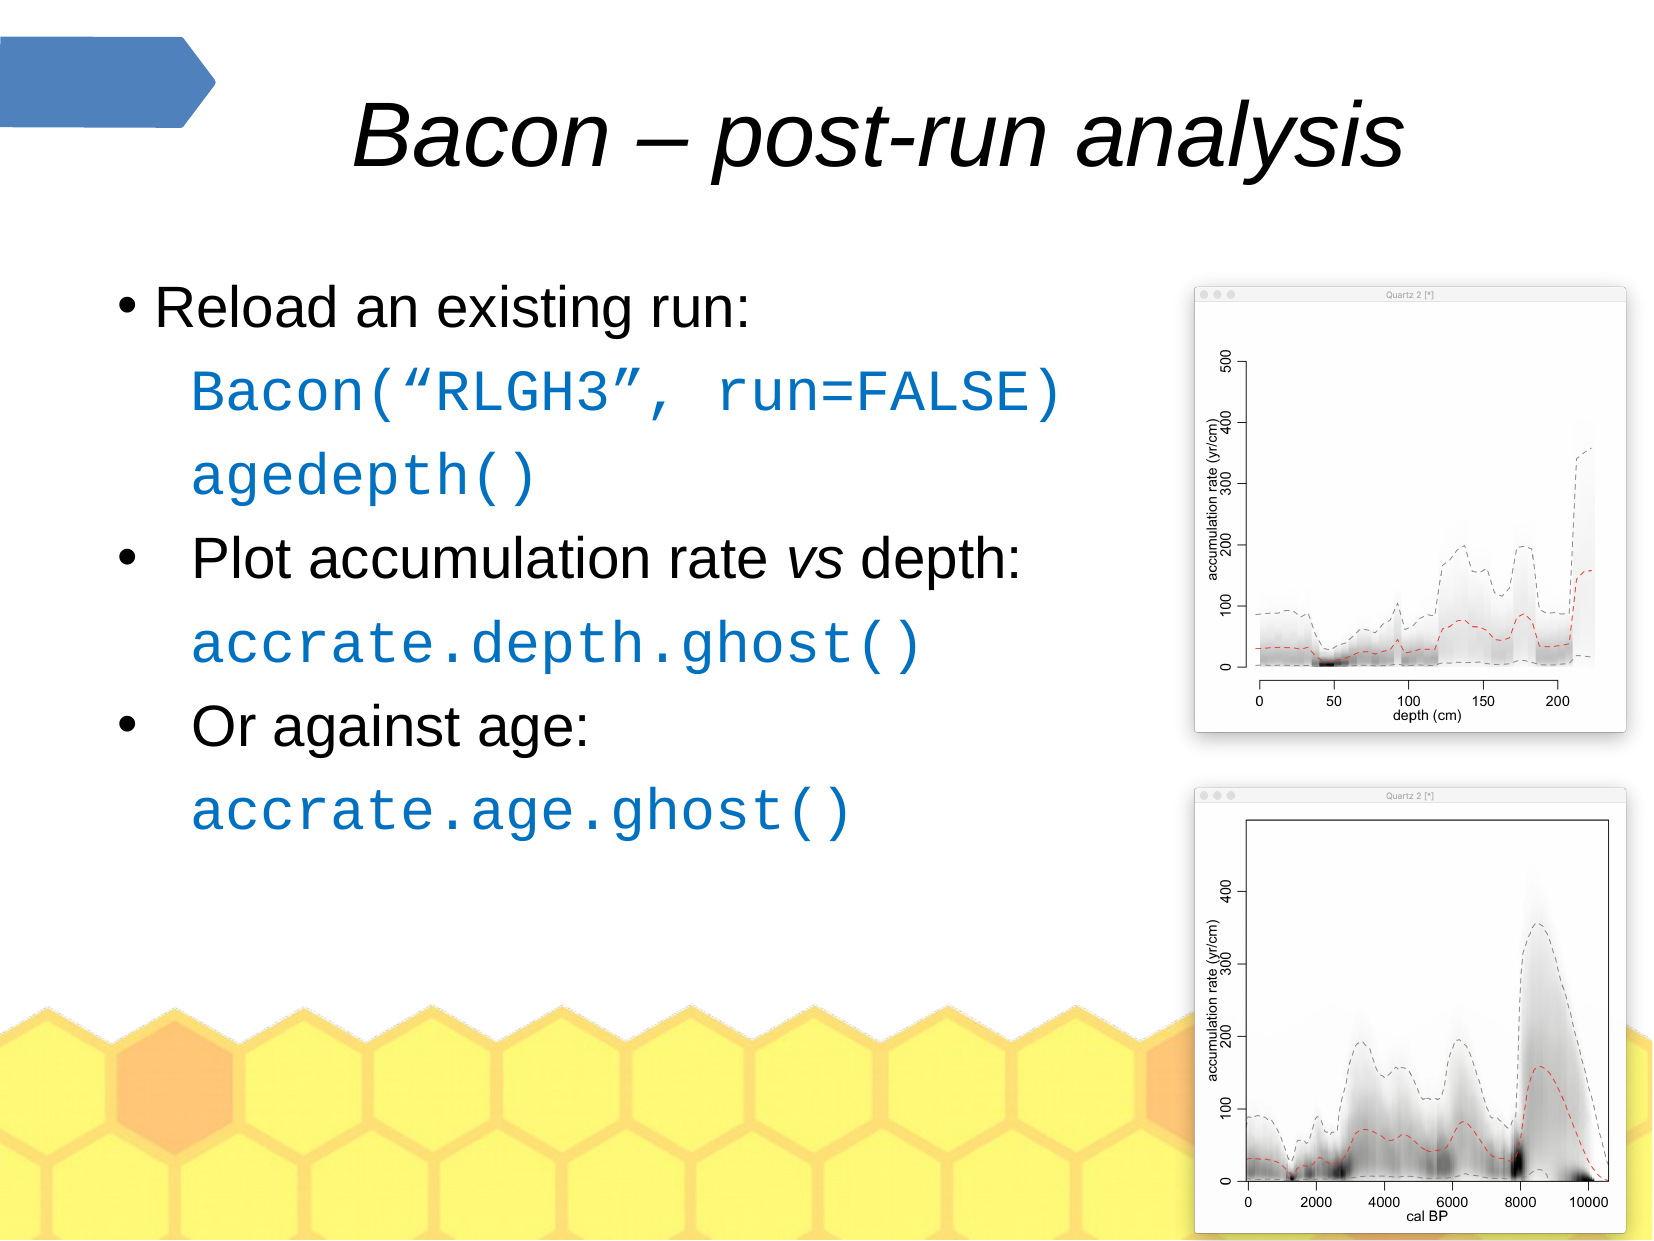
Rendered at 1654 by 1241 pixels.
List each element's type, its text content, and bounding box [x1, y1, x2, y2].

text_box Reload an existing run: Bacon(“RLGH3”, run=FALSE) agedepth() Plot accumulation rate vs depth: accrate.depth.ghost() Or against age: accrate.age.ghost() [116, 276, 1166, 960]
picture [0, 264, 1654, 1241]
text_box Bacon – post-run analysis [351, 21, 1560, 253]
